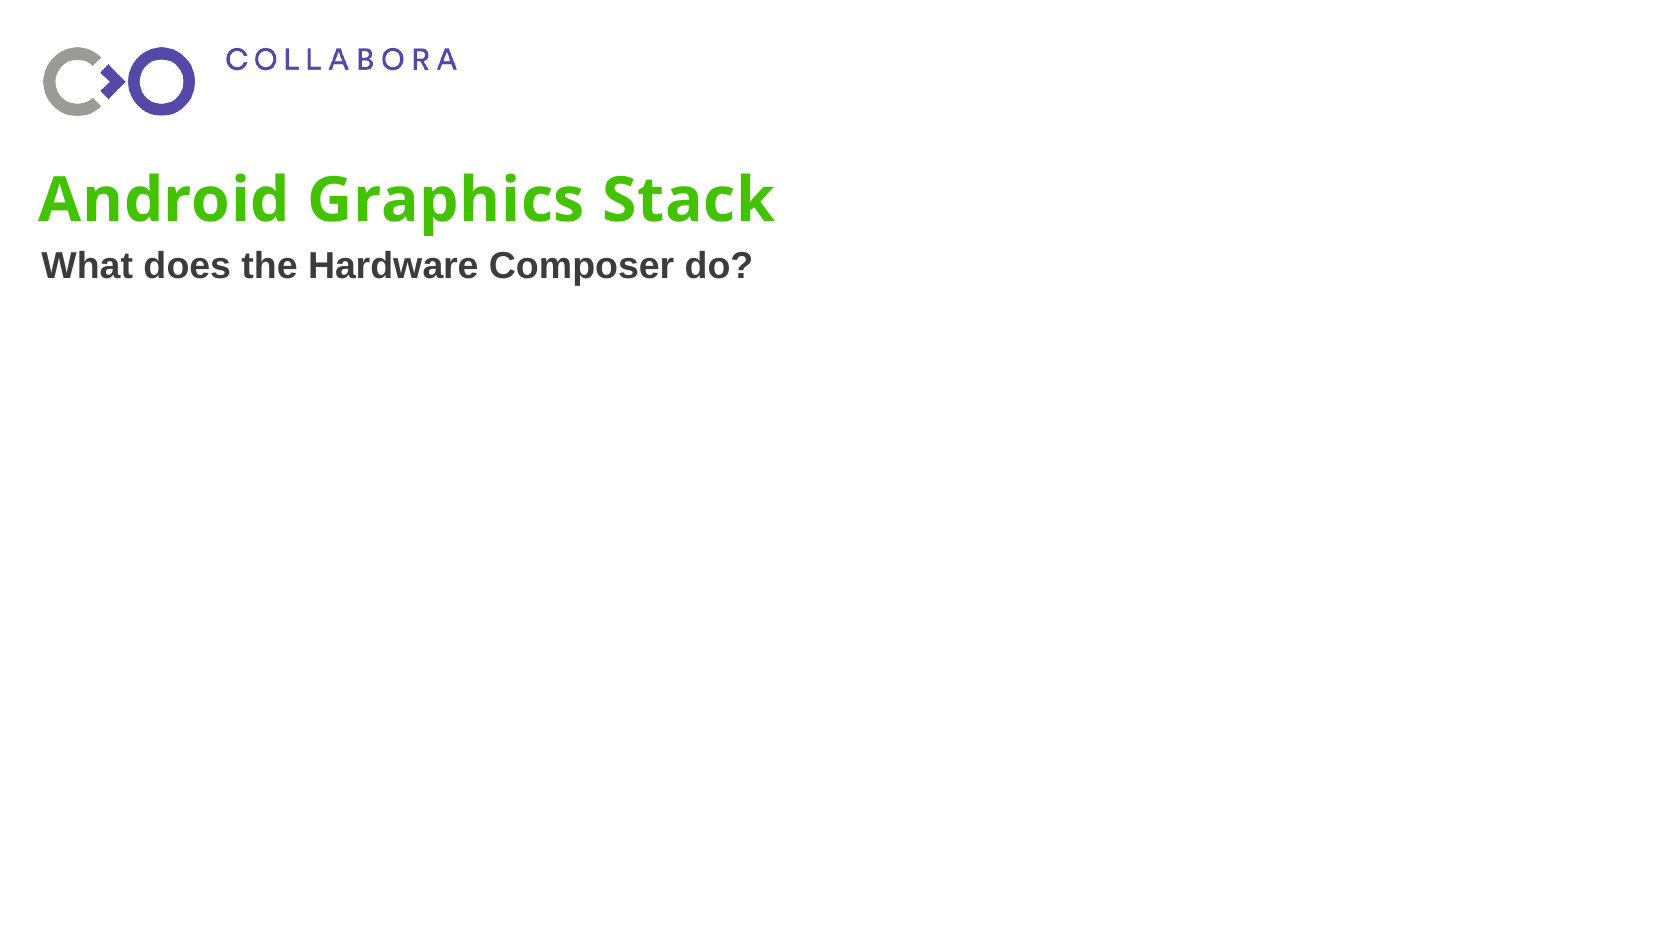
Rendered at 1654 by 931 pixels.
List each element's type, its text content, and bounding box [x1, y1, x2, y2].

text_box What does the Hardware Composer do? [41, 240, 1614, 290]
picture [43, 47, 457, 116]
title Android Graphics Stack [38, 159, 1614, 216]
